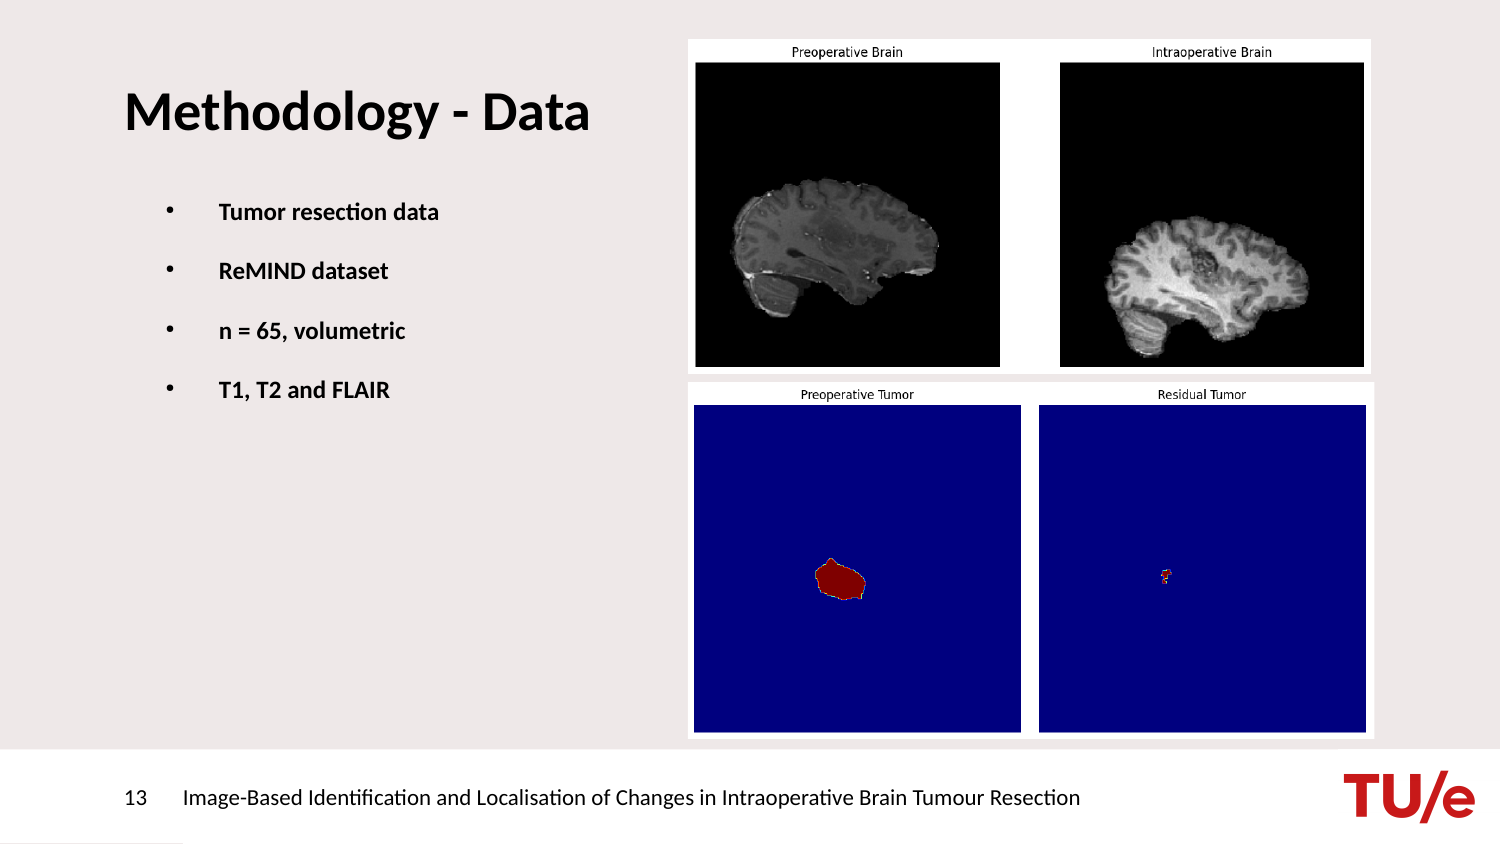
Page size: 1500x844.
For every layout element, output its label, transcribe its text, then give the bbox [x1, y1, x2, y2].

picture [688, 39, 1371, 374]
list Tumor resection data ReMIND dataset n = 65, volumetric T1, T2 and FLAIR [147, 195, 1388, 676]
picture [687, 382, 1375, 739]
picture [1339, 749, 1500, 844]
title Methodology - Data [124, 85, 688, 174]
